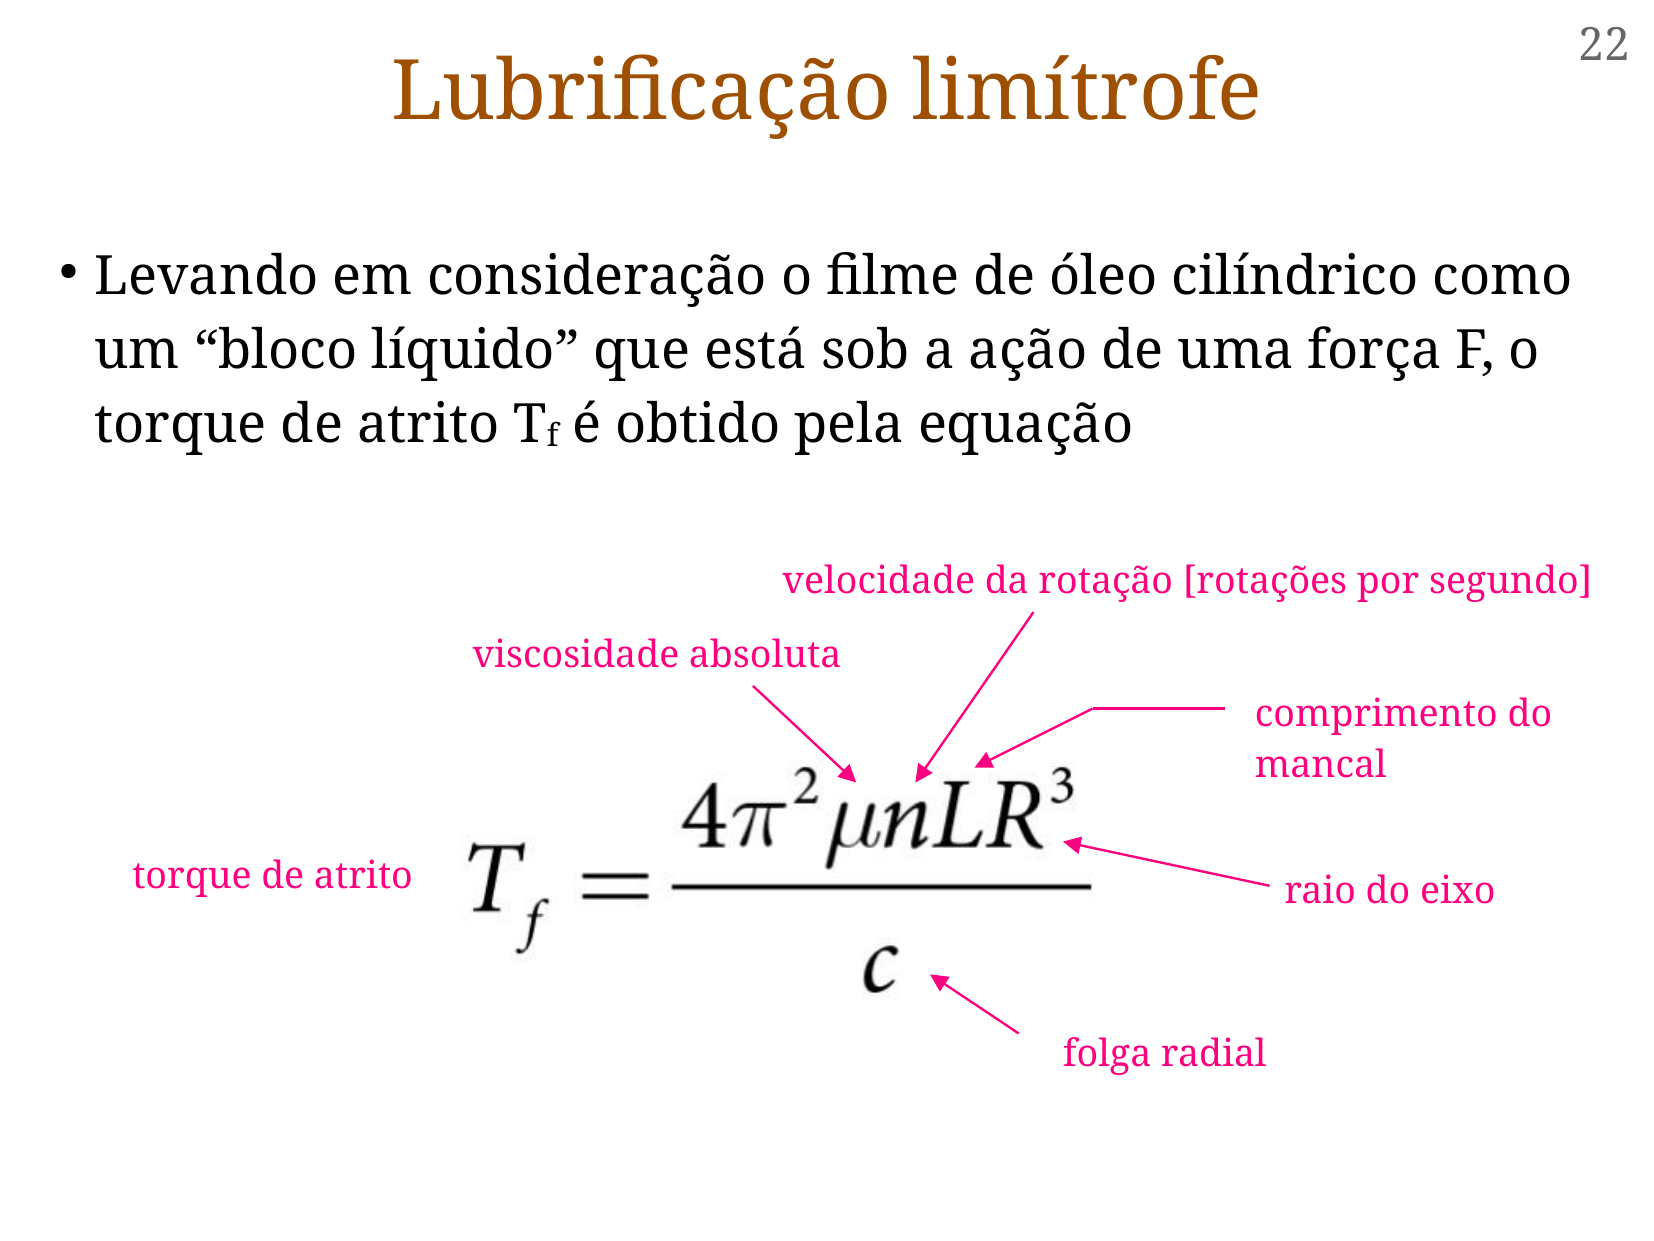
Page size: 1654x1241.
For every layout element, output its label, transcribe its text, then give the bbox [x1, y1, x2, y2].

text_box raio do eixo [1269, 856, 1521, 923]
title Lubrificação limítrofe [59, 29, 1595, 148]
text_box torque de atrito [117, 841, 429, 908]
picture [461, 747, 1093, 1004]
text_box viscosidade absoluta [457, 620, 857, 686]
text_box folga radial [1048, 1018, 1282, 1085]
text_box comprimento do mancal [1240, 679, 1610, 797]
list Levando em consideração o filme de óleo cilíndrico como um “bloco líquido” que está sob a ação de uma força F, o torque de atrito Tf é obtido pela equação [59, 236, 1595, 1211]
text_box velocidade da rotação [rotações por segundo] [767, 546, 1609, 613]
